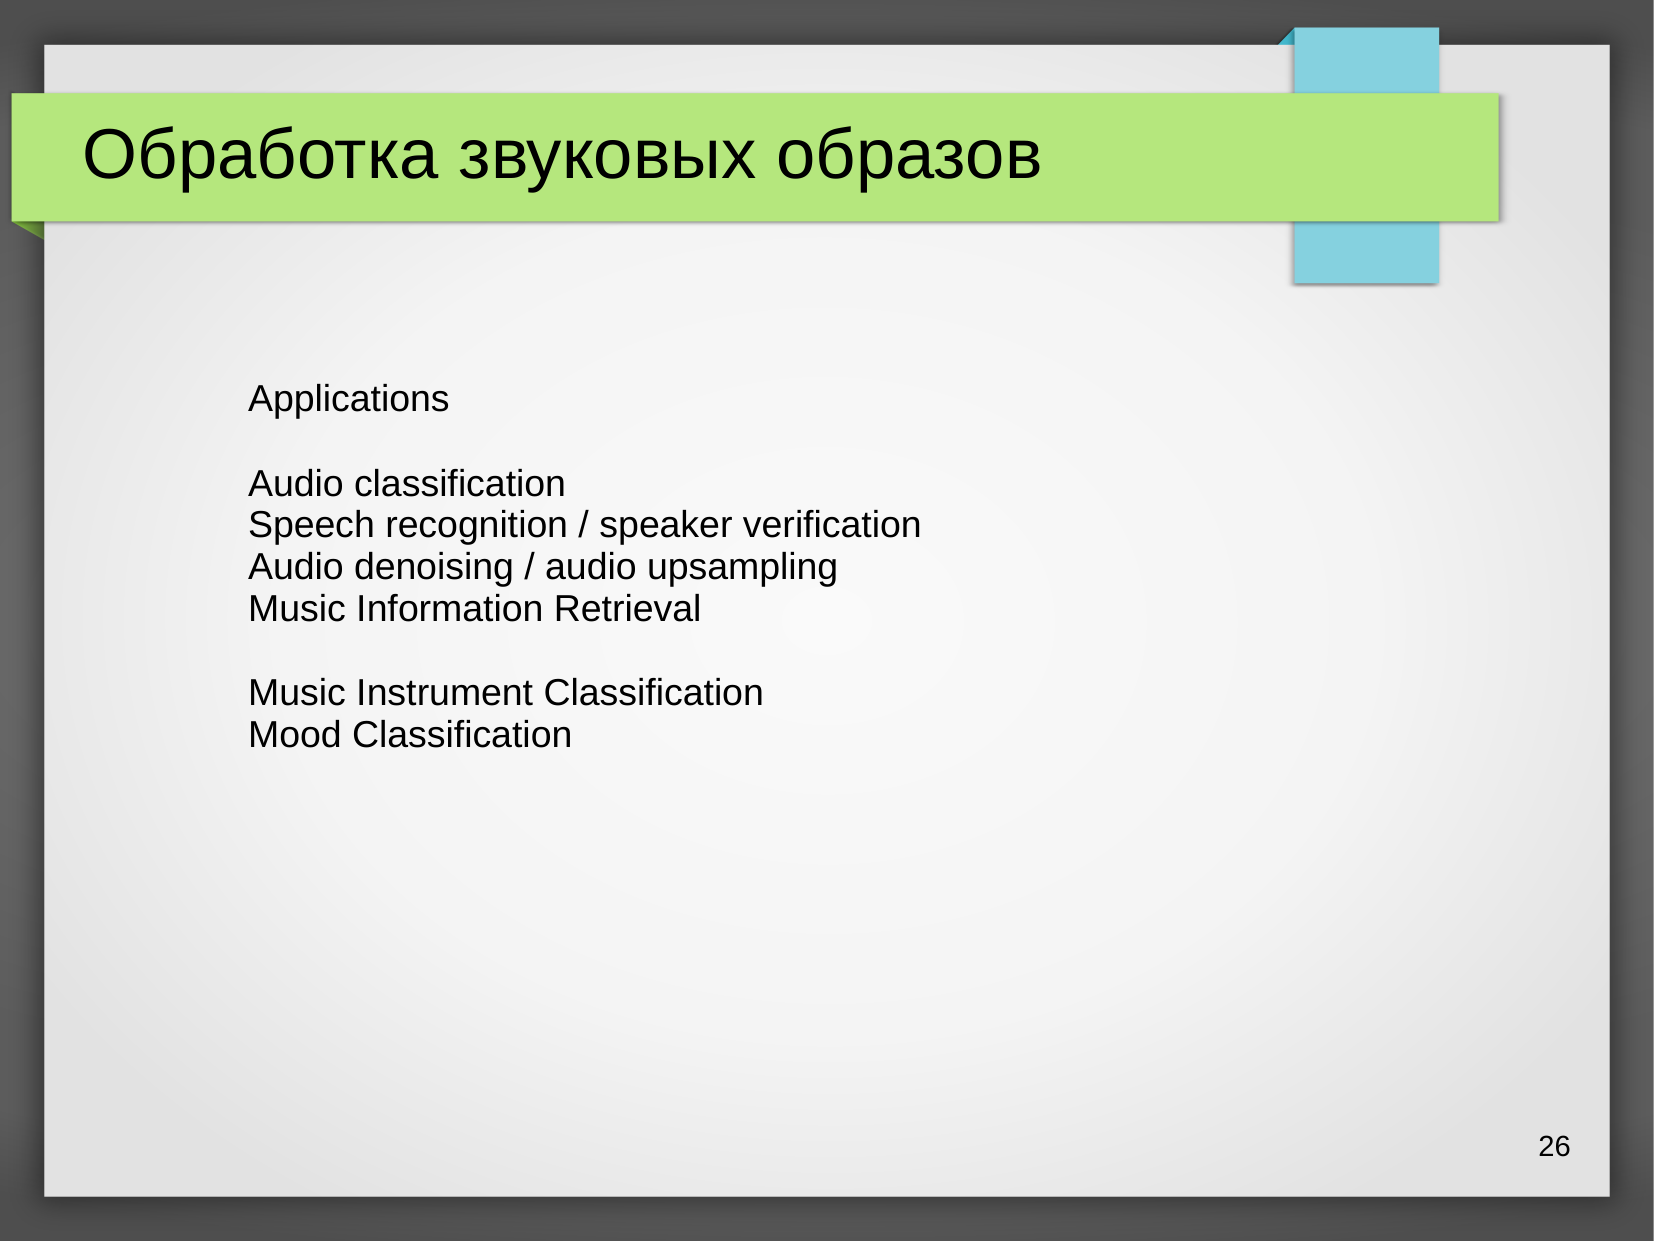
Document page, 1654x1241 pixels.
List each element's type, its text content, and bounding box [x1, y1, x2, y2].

picture [0, 0, 1654, 1241]
title Обработка звуковых образов [82, 114, 1406, 194]
text_box Applications Audio classification Speech recognition / speaker verification Audio denoising / audio upsampling Music Information Retrieval Music Instrument Classification Mood Classification [248, 377, 1465, 898]
